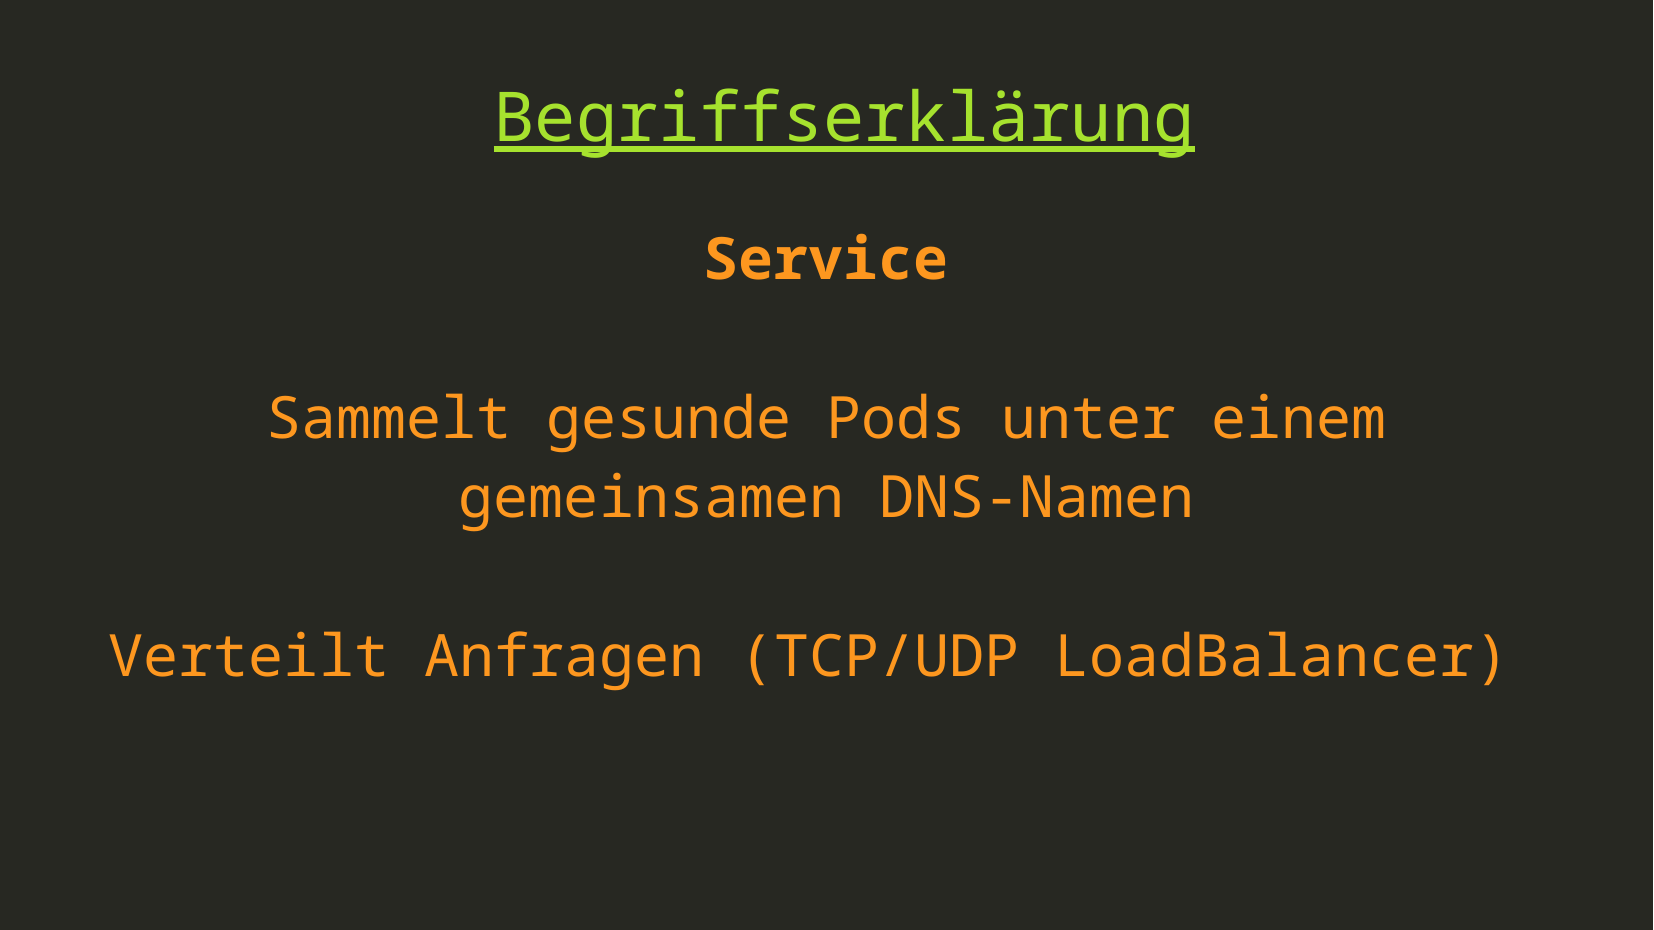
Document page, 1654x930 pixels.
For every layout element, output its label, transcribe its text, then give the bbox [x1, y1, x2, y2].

subtitle Service Sammelt gesunde Pods unter einem gemeinsamen DNS-Namen Verteilt Anfragen (TCP/UDP LoadBalancer) [82, 217, 1571, 811]
title Begriffserklärung [82, 36, 1571, 193]
